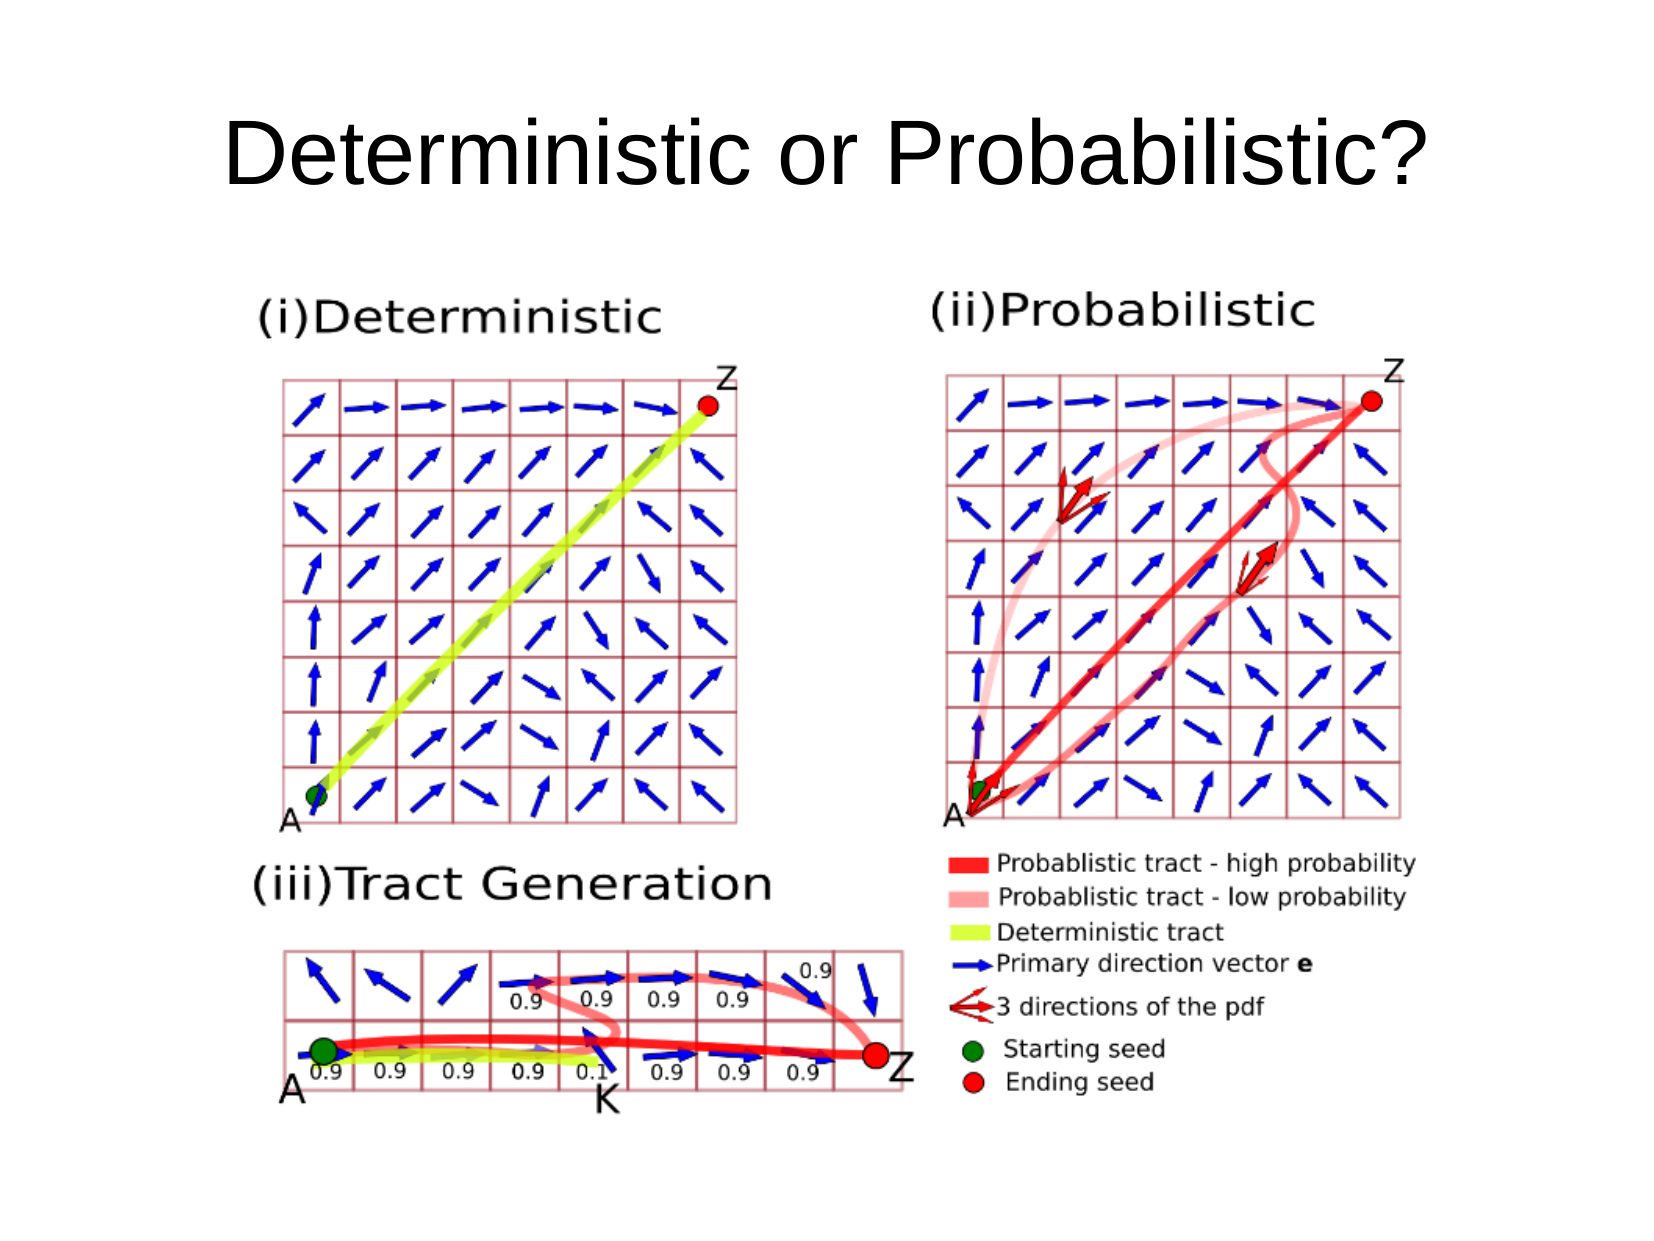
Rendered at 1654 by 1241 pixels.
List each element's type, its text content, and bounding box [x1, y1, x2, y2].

title Deterministic or Probabilistic? [82, 56, 1571, 250]
picture [206, 240, 1466, 1152]
